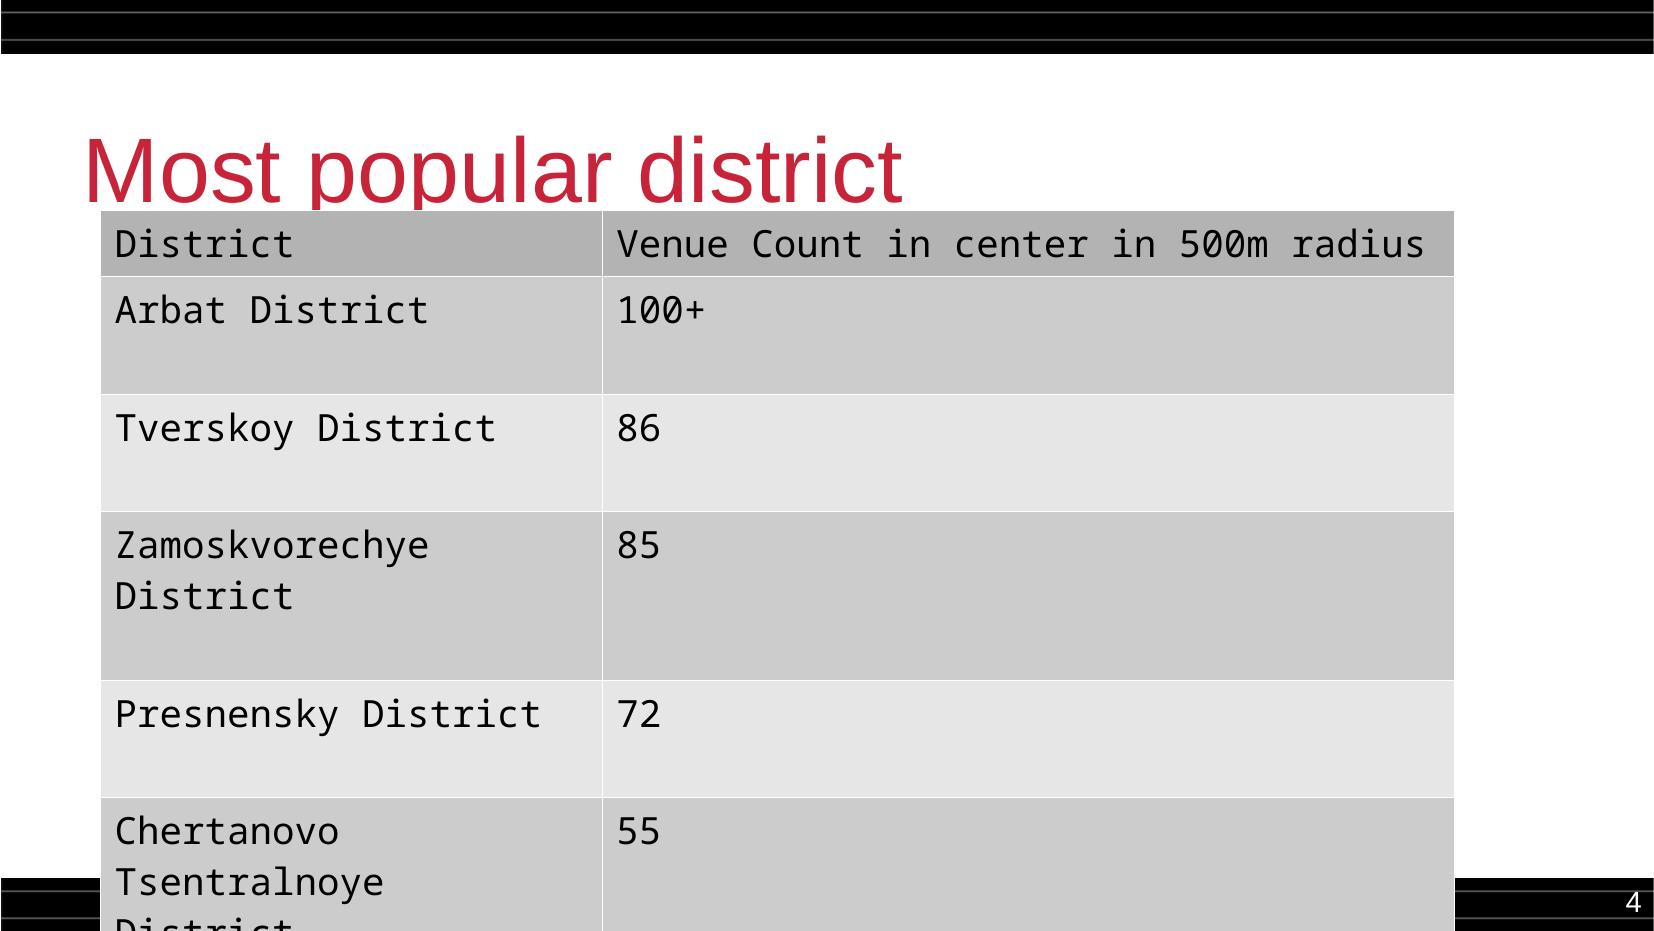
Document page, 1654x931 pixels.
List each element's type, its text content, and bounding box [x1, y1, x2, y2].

table_header Venue Count in center in 500m radius [603, 211, 1454, 276]
table_header District [101, 211, 602, 276]
table_cell Zamoskvorechye District [101, 512, 602, 680]
picture [1455, 878, 1654, 931]
table_cell 86 [603, 395, 1454, 511]
title Most popular district [82, 92, 1571, 249]
table_cell 55 [603, 798, 1454, 931]
table_cell Tverskoy District [101, 395, 602, 511]
table_cell Chertanovo Tsentralnoye District [101, 798, 602, 931]
table_cell 100+ [603, 277, 1454, 394]
table_cell 85 [603, 512, 1454, 680]
table_cell 72 [603, 681, 1454, 797]
table_cell Presnensky District [101, 681, 602, 797]
table_cell Arbat District [101, 277, 602, 394]
picture [1, 0, 1654, 54]
picture [1, 878, 100, 931]
